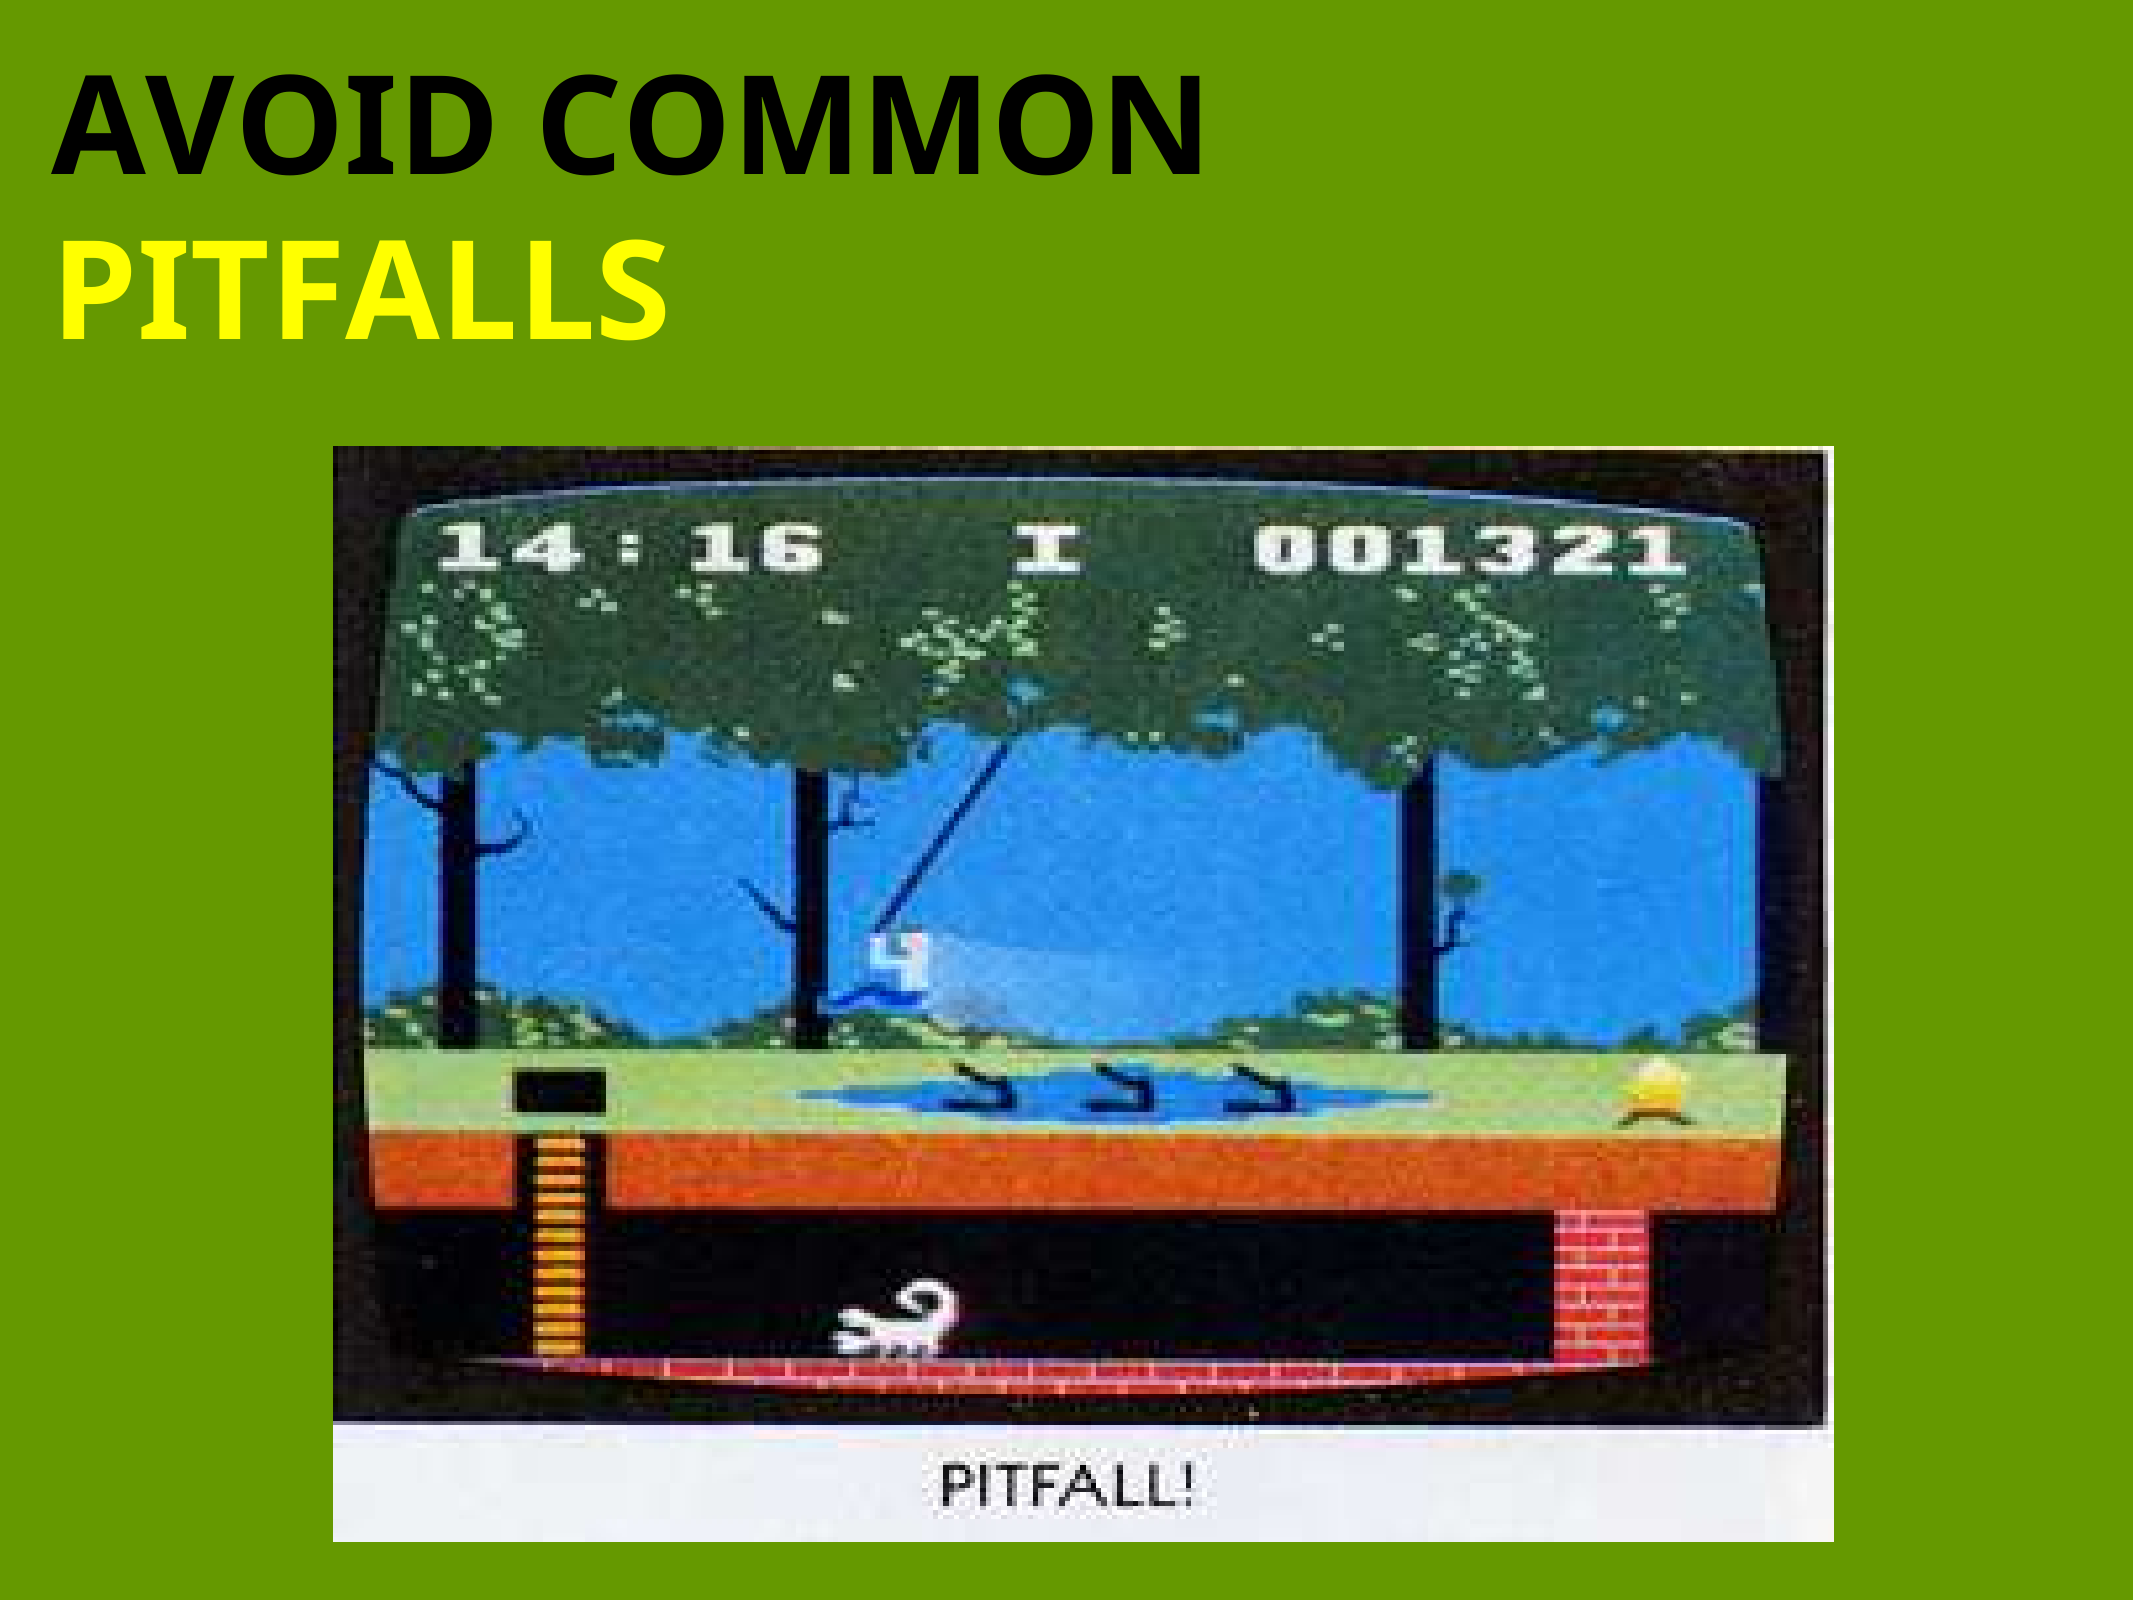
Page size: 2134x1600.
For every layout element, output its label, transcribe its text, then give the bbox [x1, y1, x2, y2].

text_box AVOID COMMON PITFALLS [41, 37, 2063, 413]
picture [333, 446, 1834, 1542]
